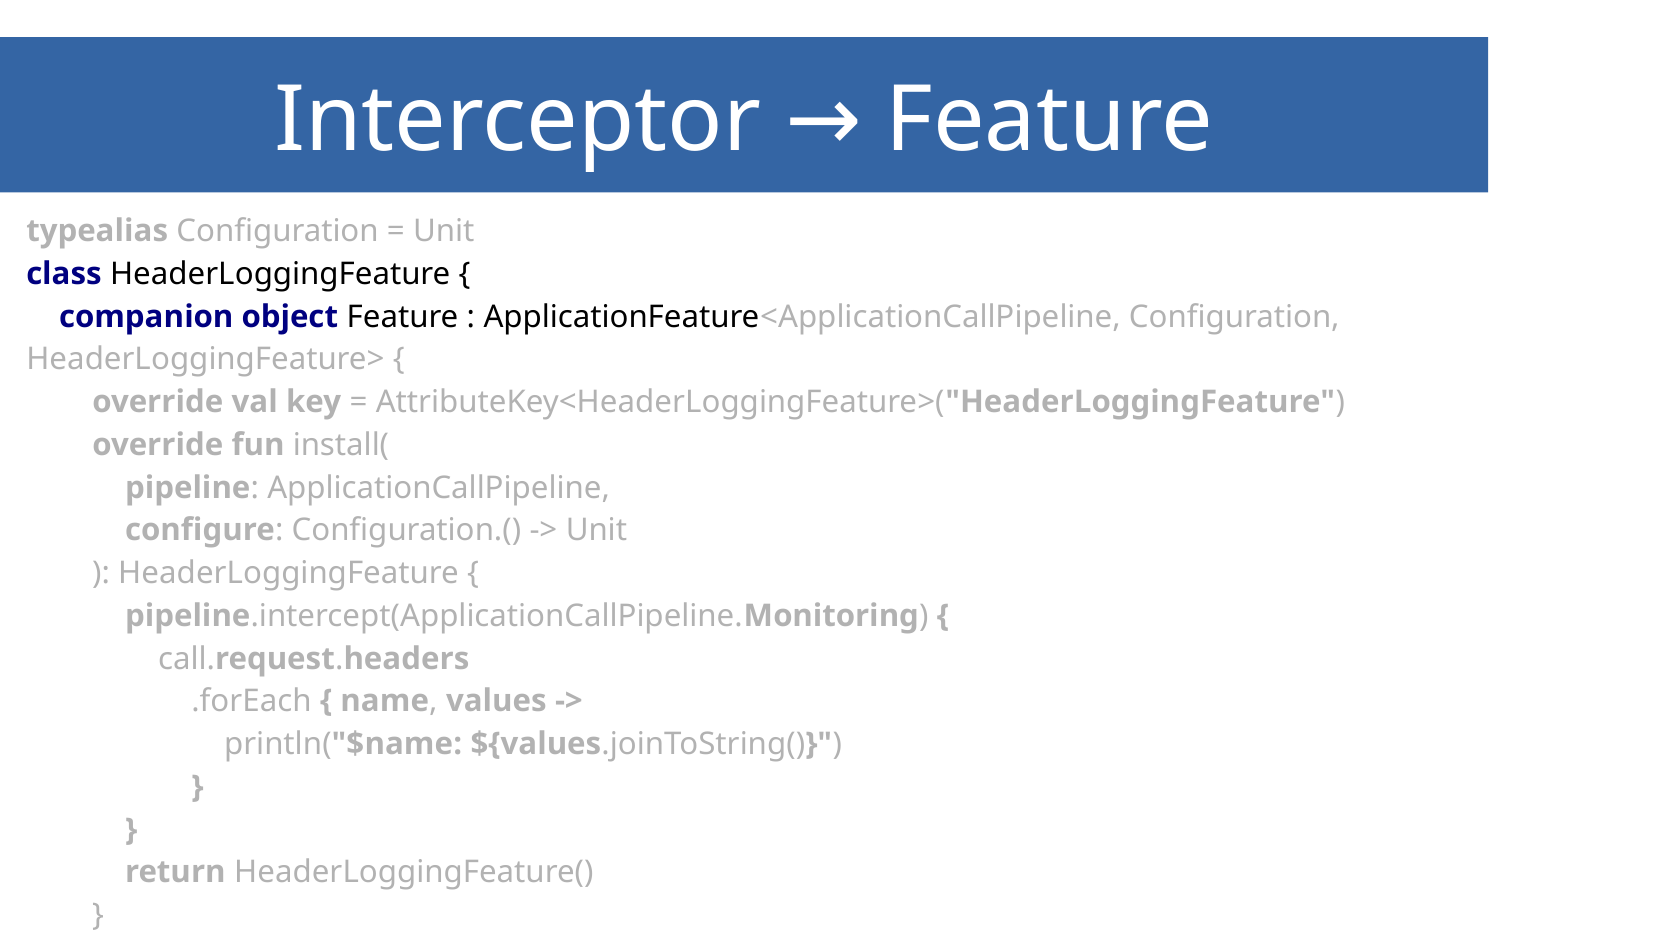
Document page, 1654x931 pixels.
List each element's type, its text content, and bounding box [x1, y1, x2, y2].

text_box typealias Configuration = Unit class HeaderLoggingFeature { companion object Feature : ApplicationFeature<ApplicationCallPipeline, Configuration, HeaderLoggingFeature> { override val key = AttributeKey<HeaderLoggingFeature>("HeaderLoggingFeature") override fun install( pipeline: ApplicationCallPipeline, configure: Configuration.() -> Unit ): HeaderLoggingFeature { pipeline.intercept(ApplicationCallPipeline.Monitoring) { call.request.headers .forEach { name, values -> println("$name: ${values.joinToString()}") } } return HeaderLoggingFeature() } } } [11, 200, 1636, 929]
title Interceptor → Feature [0, 37, 1489, 193]
